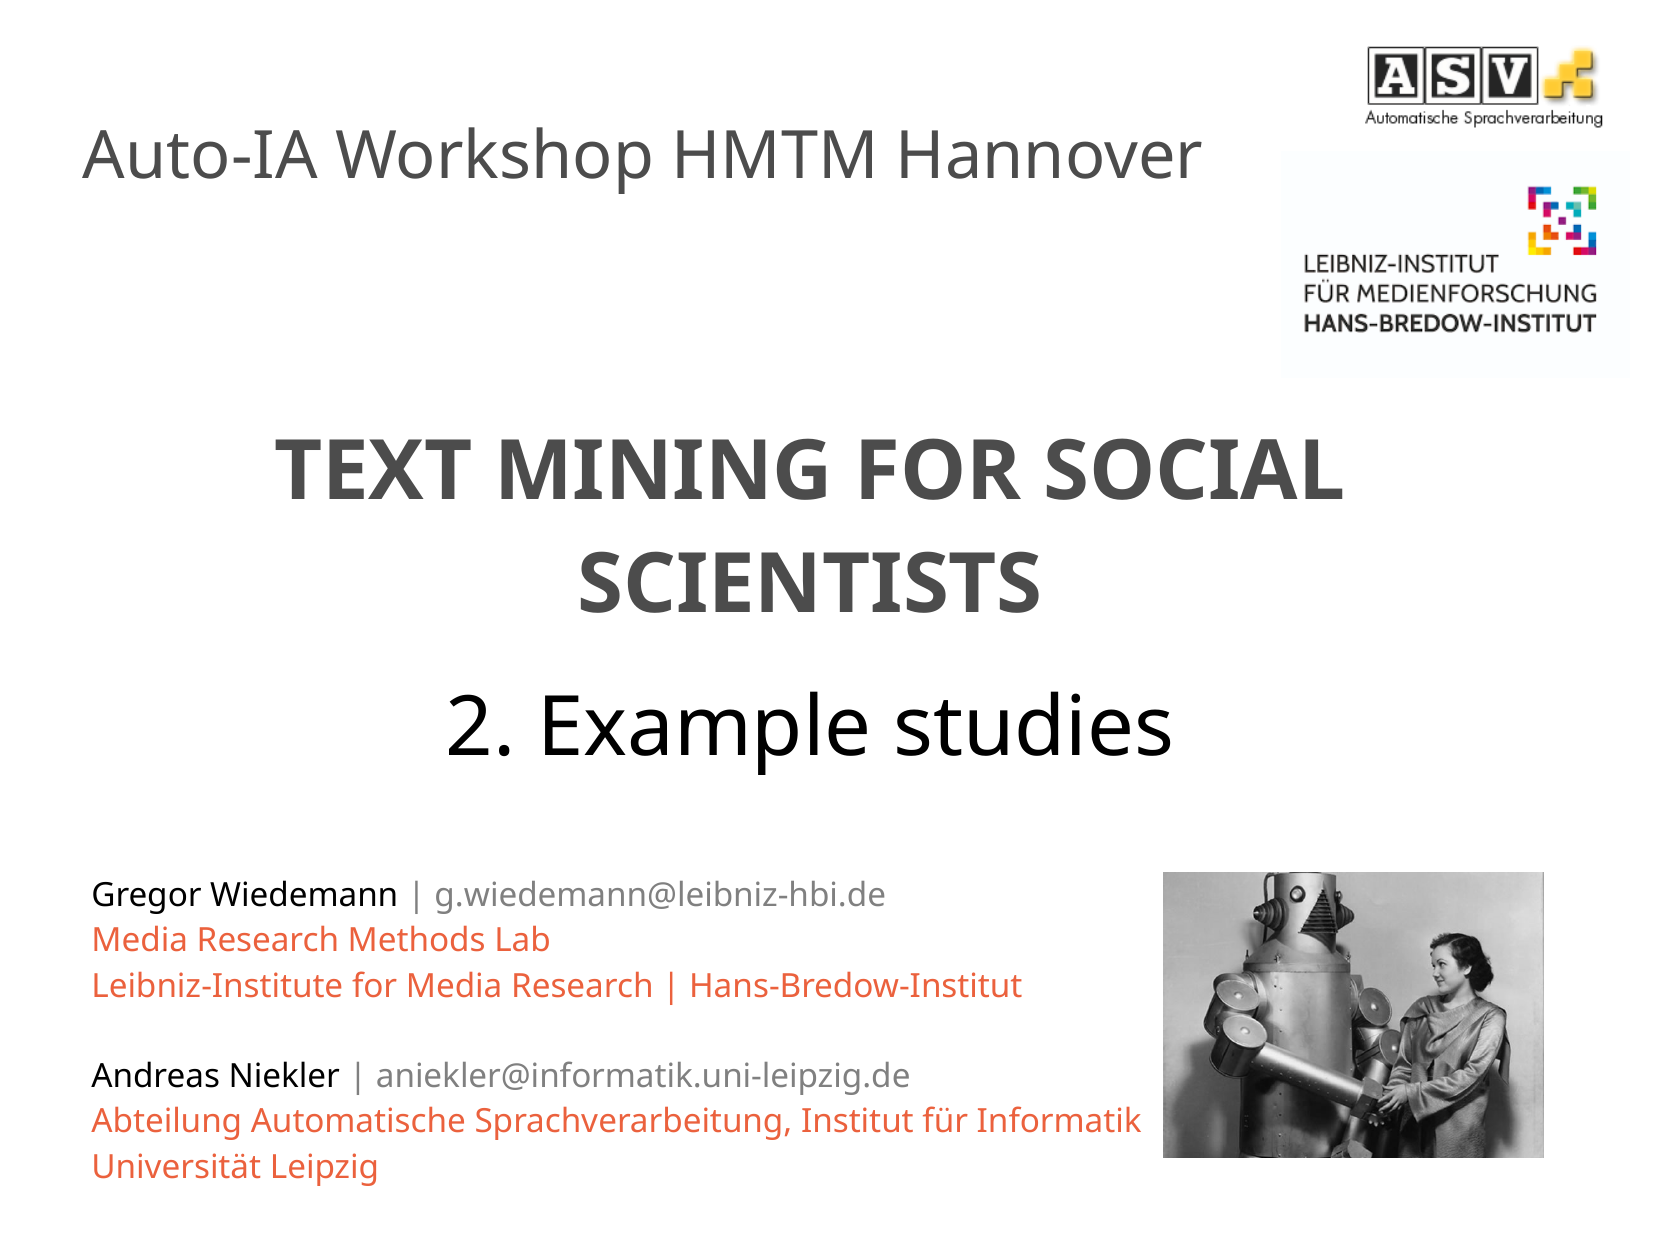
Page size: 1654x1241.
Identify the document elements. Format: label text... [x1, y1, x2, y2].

text_box Gregor Wiedemann | g.wiedemann@leibniz-hbi.de Media Research Methods Lab Leibniz-Institute for Media Research | Hans-Bredow-Institut Andreas Niekler | aniekler@informatik.uni-leipzig.de Abteilung Automatische Sprachverarbeitung, Institut für Informatik Universität Leipzig [76, 863, 1164, 1182]
picture [1281, 151, 1630, 378]
list TEXT MINING FOR SOCIAL SCIENTISTS 2. Example studies [82, 290, 1538, 872]
picture [1364, 43, 1605, 129]
picture [1164, 872, 1544, 1158]
title Auto-IA Workshop HMTM Hannover [82, 49, 1347, 257]
